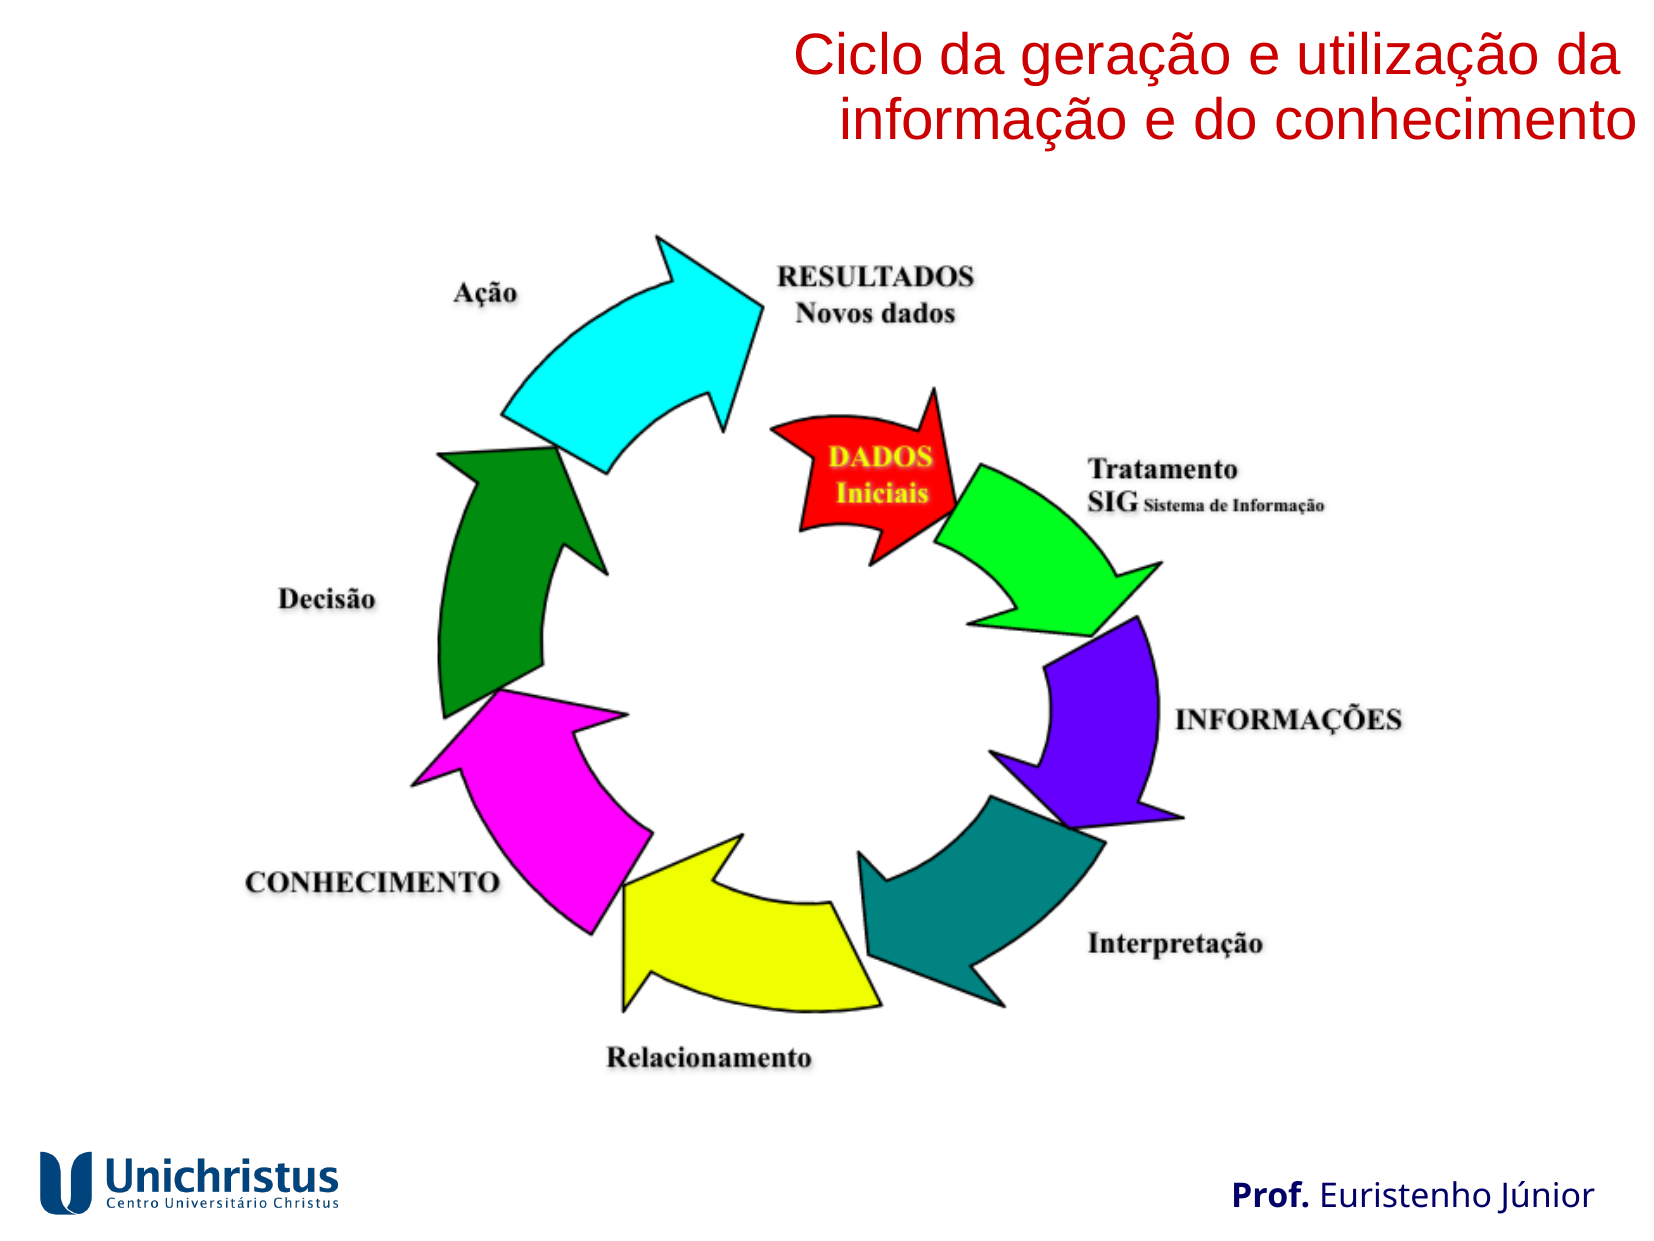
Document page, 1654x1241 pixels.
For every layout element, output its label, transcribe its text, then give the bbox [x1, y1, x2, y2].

text_box Ciclo da geração e utilização da informação e do conhecimento [779, 14, 1654, 160]
picture [35, 1148, 343, 1217]
text_box Prof. Euristenho Júnior [1216, 1163, 1654, 1224]
picture [208, 200, 1441, 1114]
